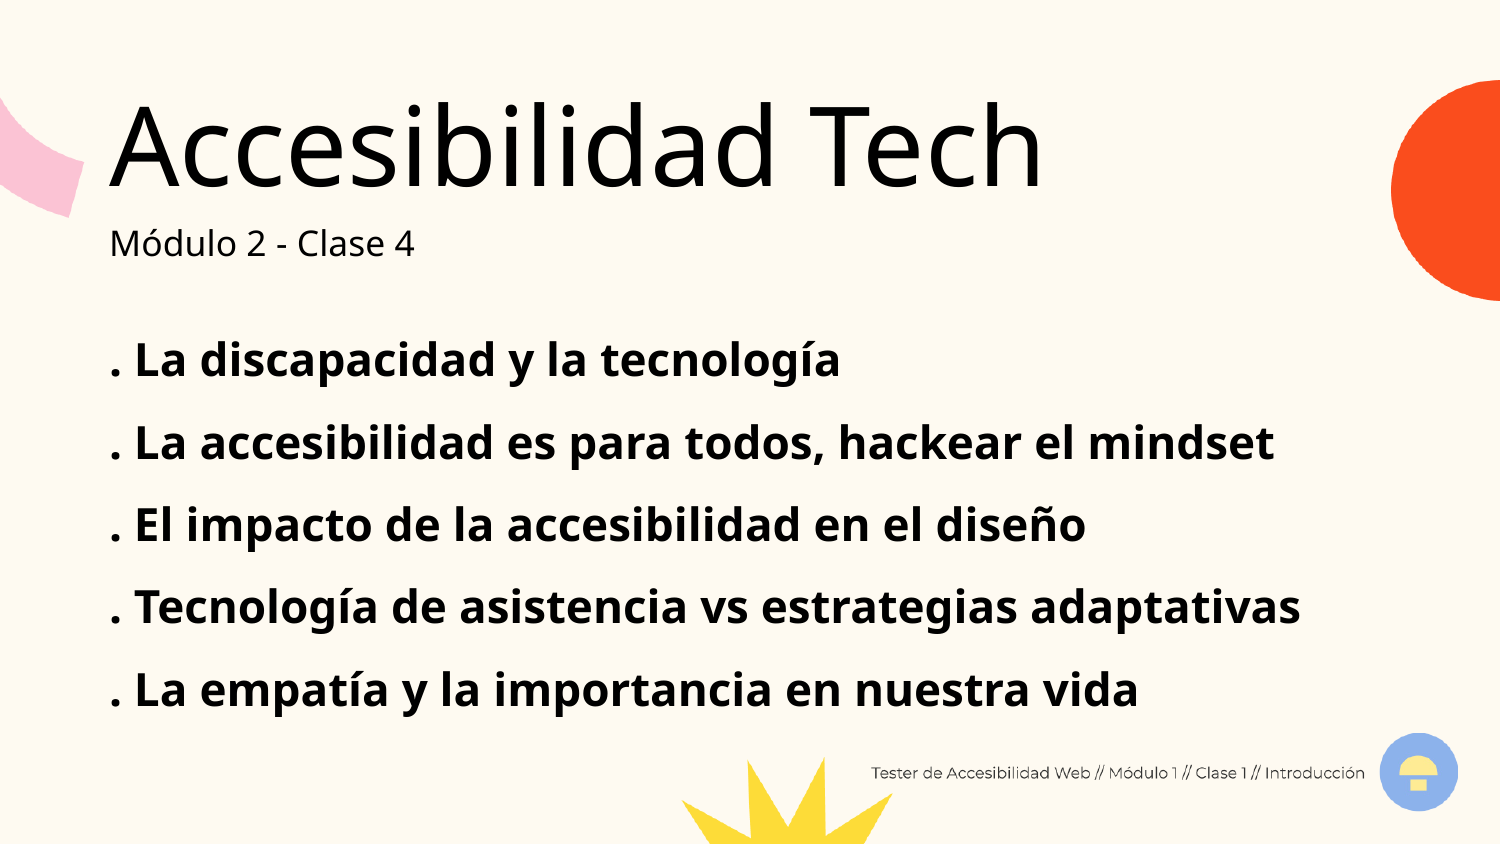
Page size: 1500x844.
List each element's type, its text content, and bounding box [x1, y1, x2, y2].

text_box Accesibilidad Tech [94, 61, 1444, 224]
picture [0, 0, 1500, 844]
text_box Módulo 2 - Clase 4 [94, 205, 980, 279]
text_box . La discapacidad y la tecnología . La accesibilidad es para todos, hackear el mindset . El impacto de la accesibilidad en el diseño . Tecnología de asistencia vs estrategias adaptativas . La empatía y la importancia en nuestra vida [94, 288, 1476, 698]
